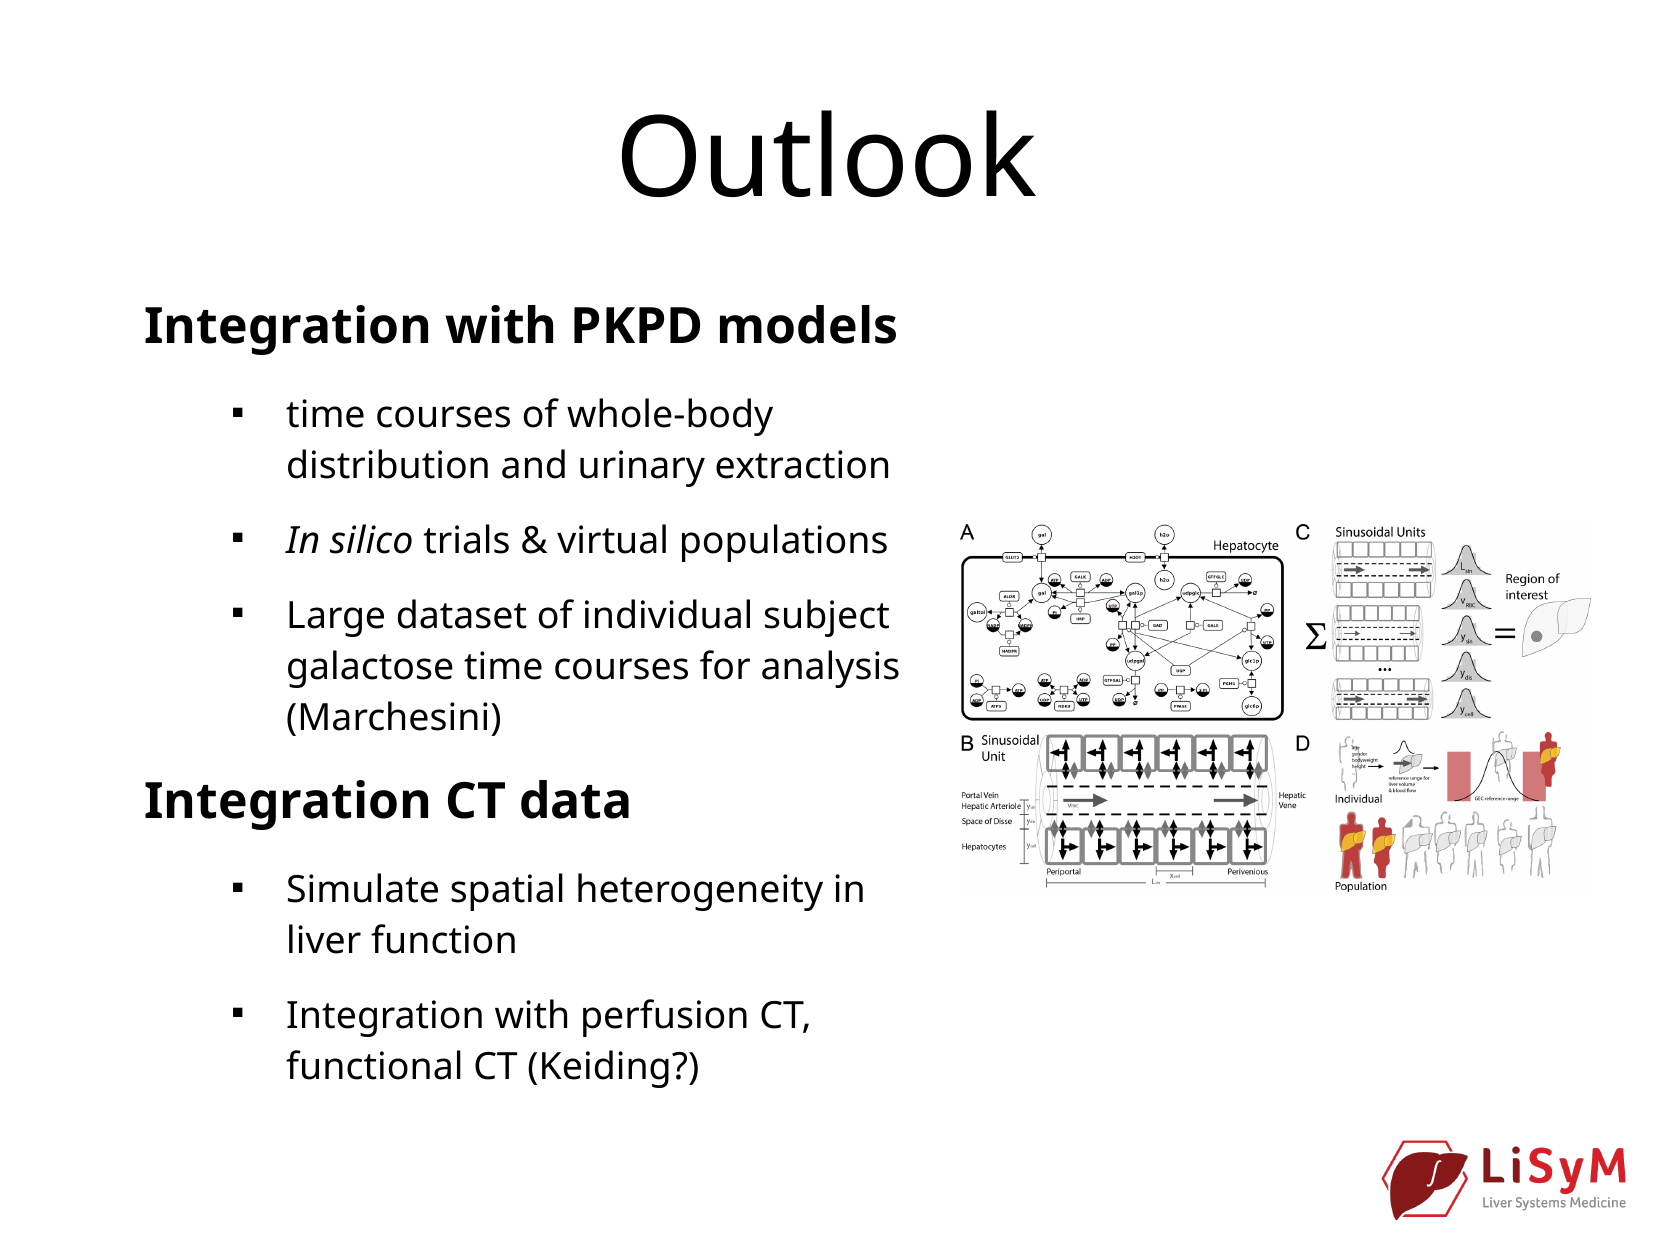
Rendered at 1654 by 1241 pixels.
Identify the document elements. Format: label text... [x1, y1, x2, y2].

list Integration with PKPD models time courses of whole-body distribution and urinary extraction In silico trials & virtual populations Large dataset of individual subject galactose time courses for analysis (Marchesini) Integration CT data Simulate spatial heterogeneity in liver function Integration with perfusion CT, functional CT (Keiding?) [144, 290, 940, 1096]
title Outlook [82, 49, 1571, 257]
picture [960, 524, 1591, 893]
picture [1380, 1139, 1627, 1222]
